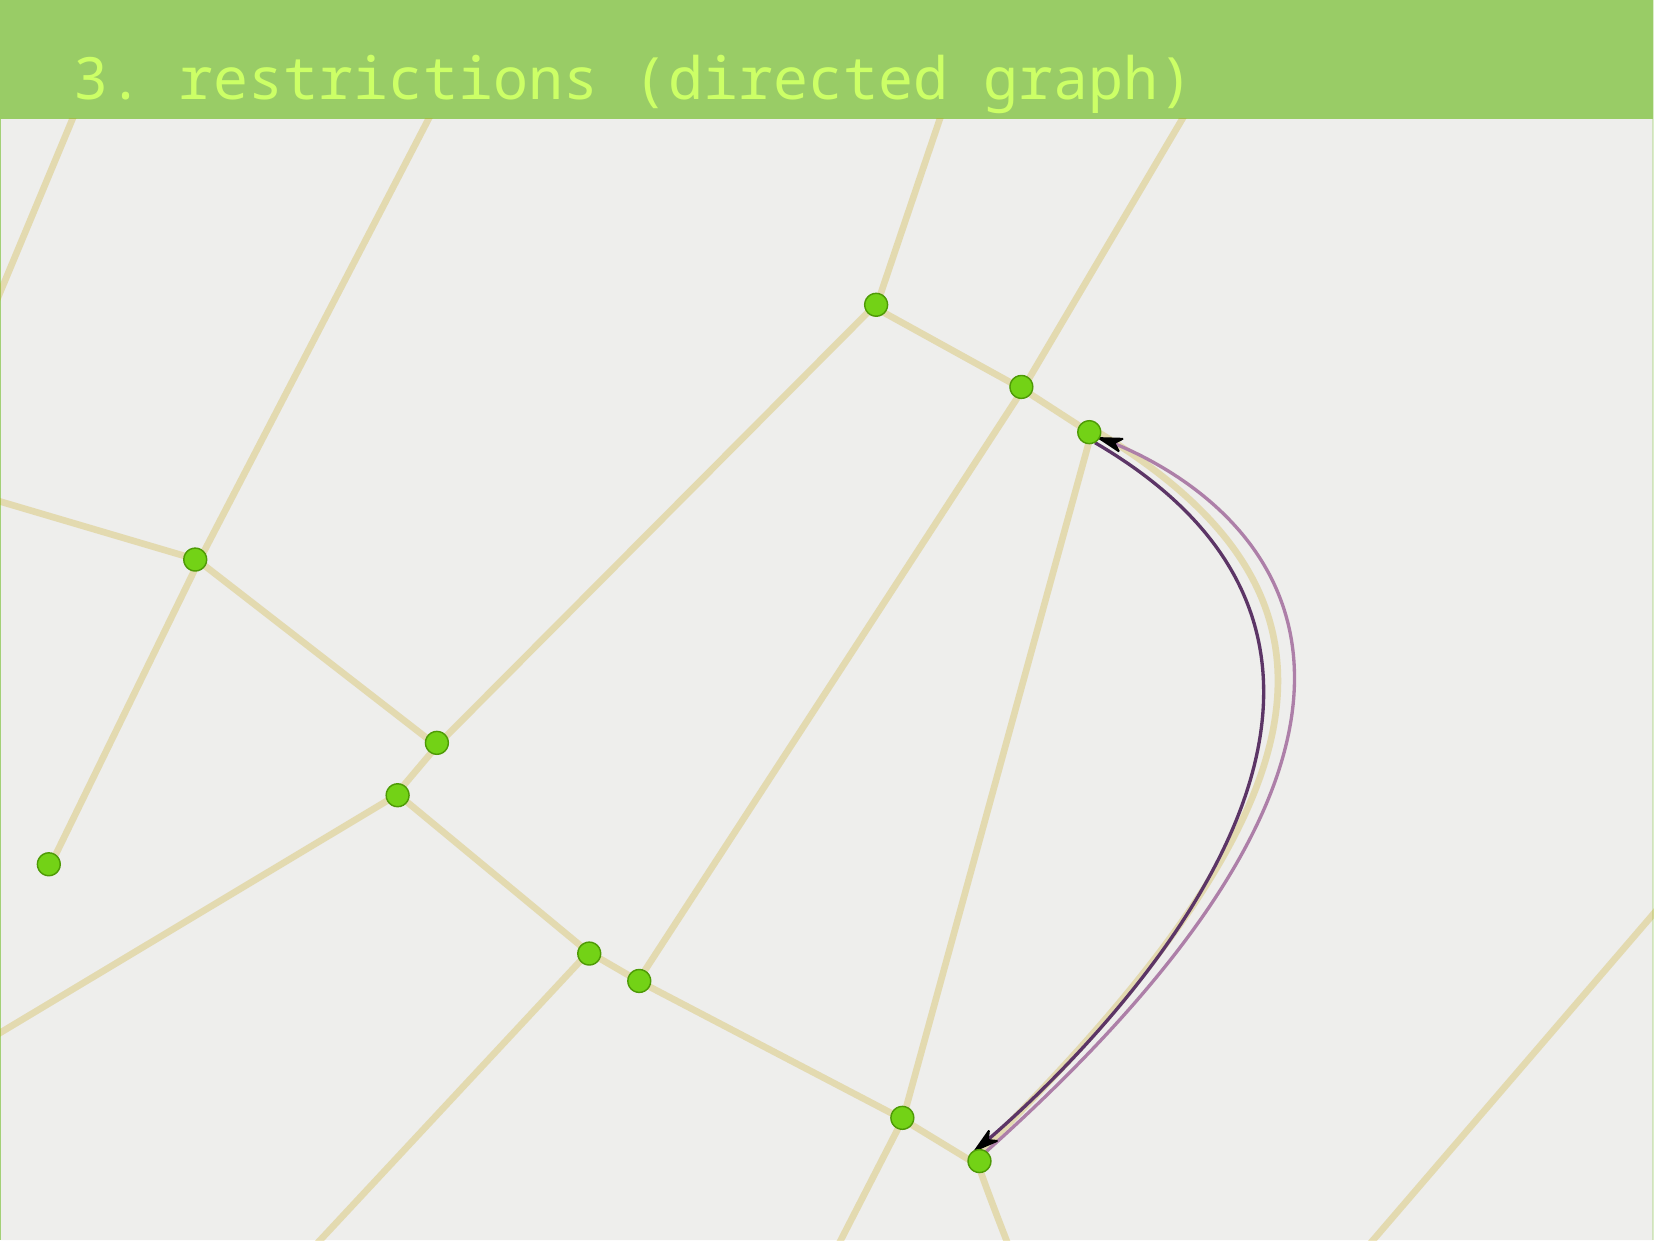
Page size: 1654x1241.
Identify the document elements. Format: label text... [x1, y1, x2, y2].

picture [0, 118, 1654, 1241]
text_box 3. restrictions (directed graph) [59, 29, 1209, 115]
